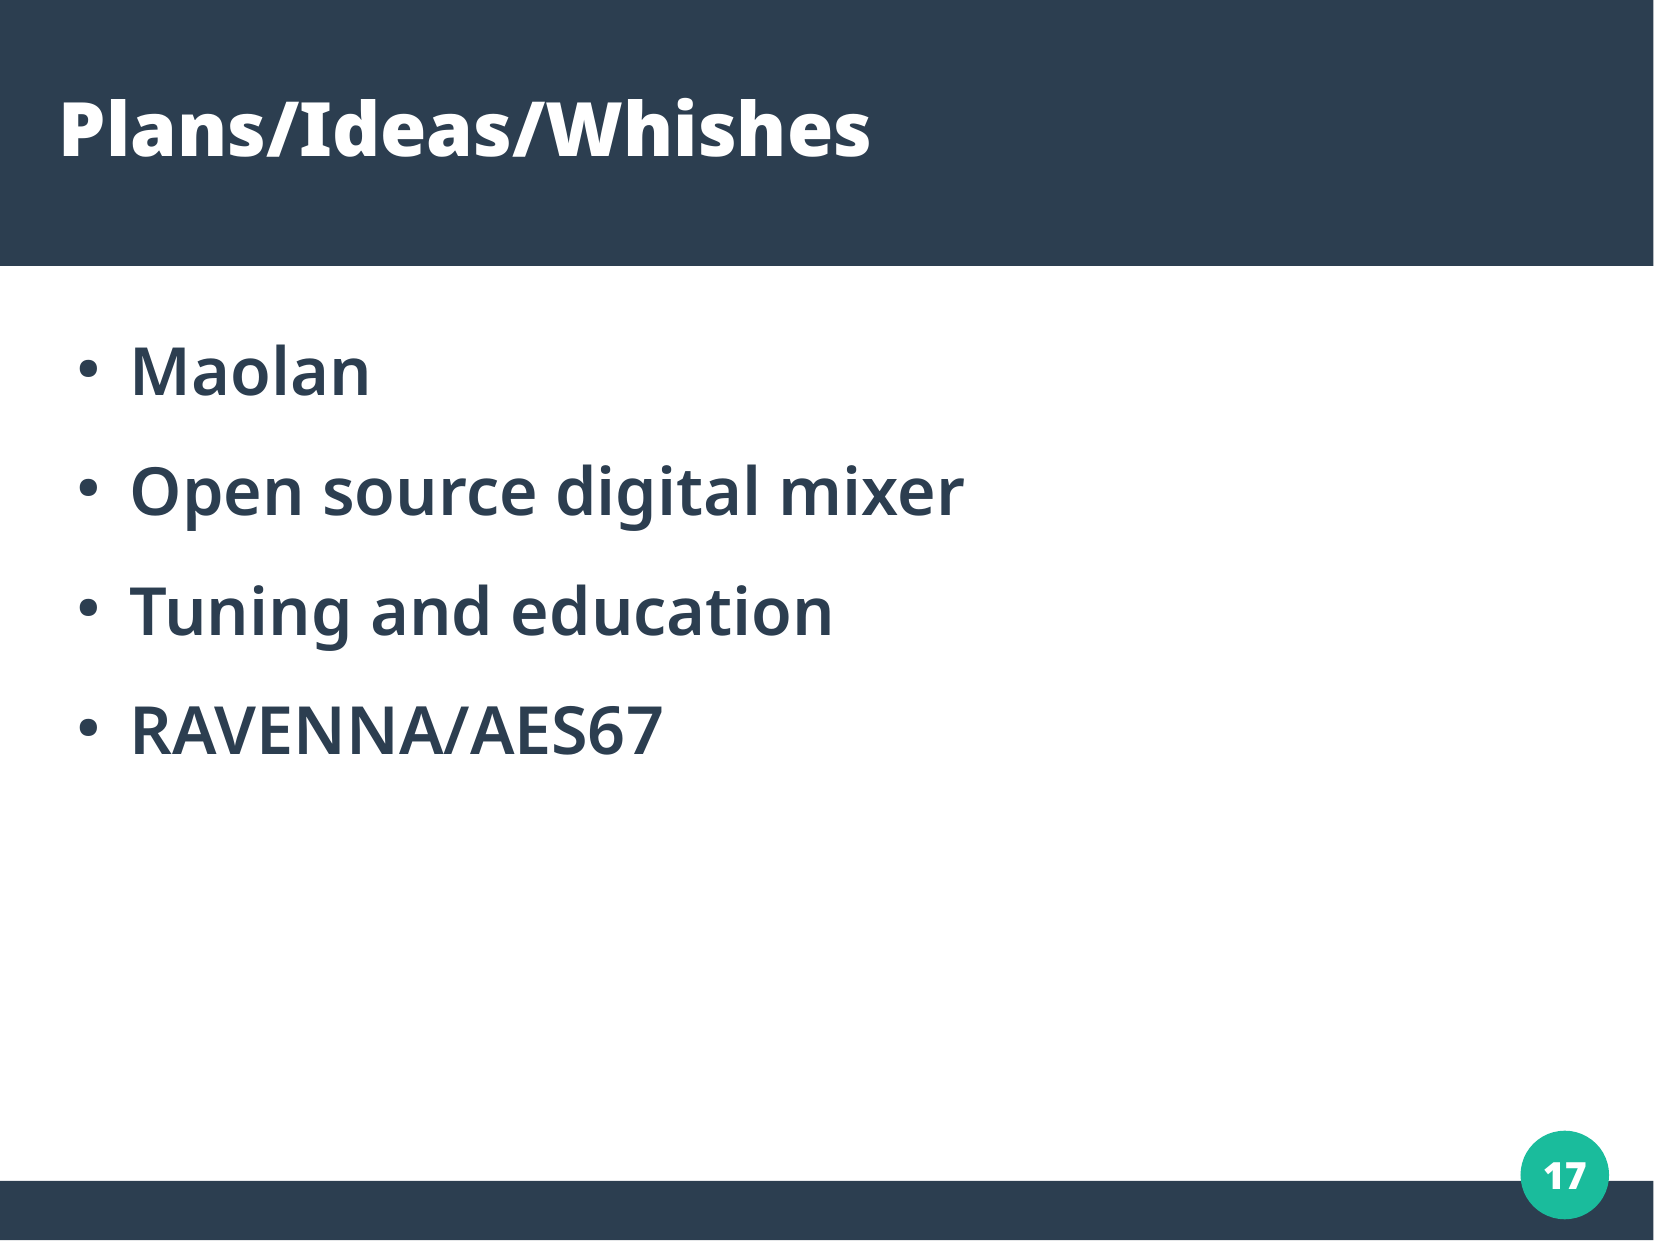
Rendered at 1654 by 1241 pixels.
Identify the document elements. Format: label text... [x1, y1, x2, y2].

title Plans/Ideas/Whishes [58, 49, 1595, 207]
list Maolan Open source digital mixer Tuning and education RAVENNA/AES67 [58, 324, 1595, 1152]
